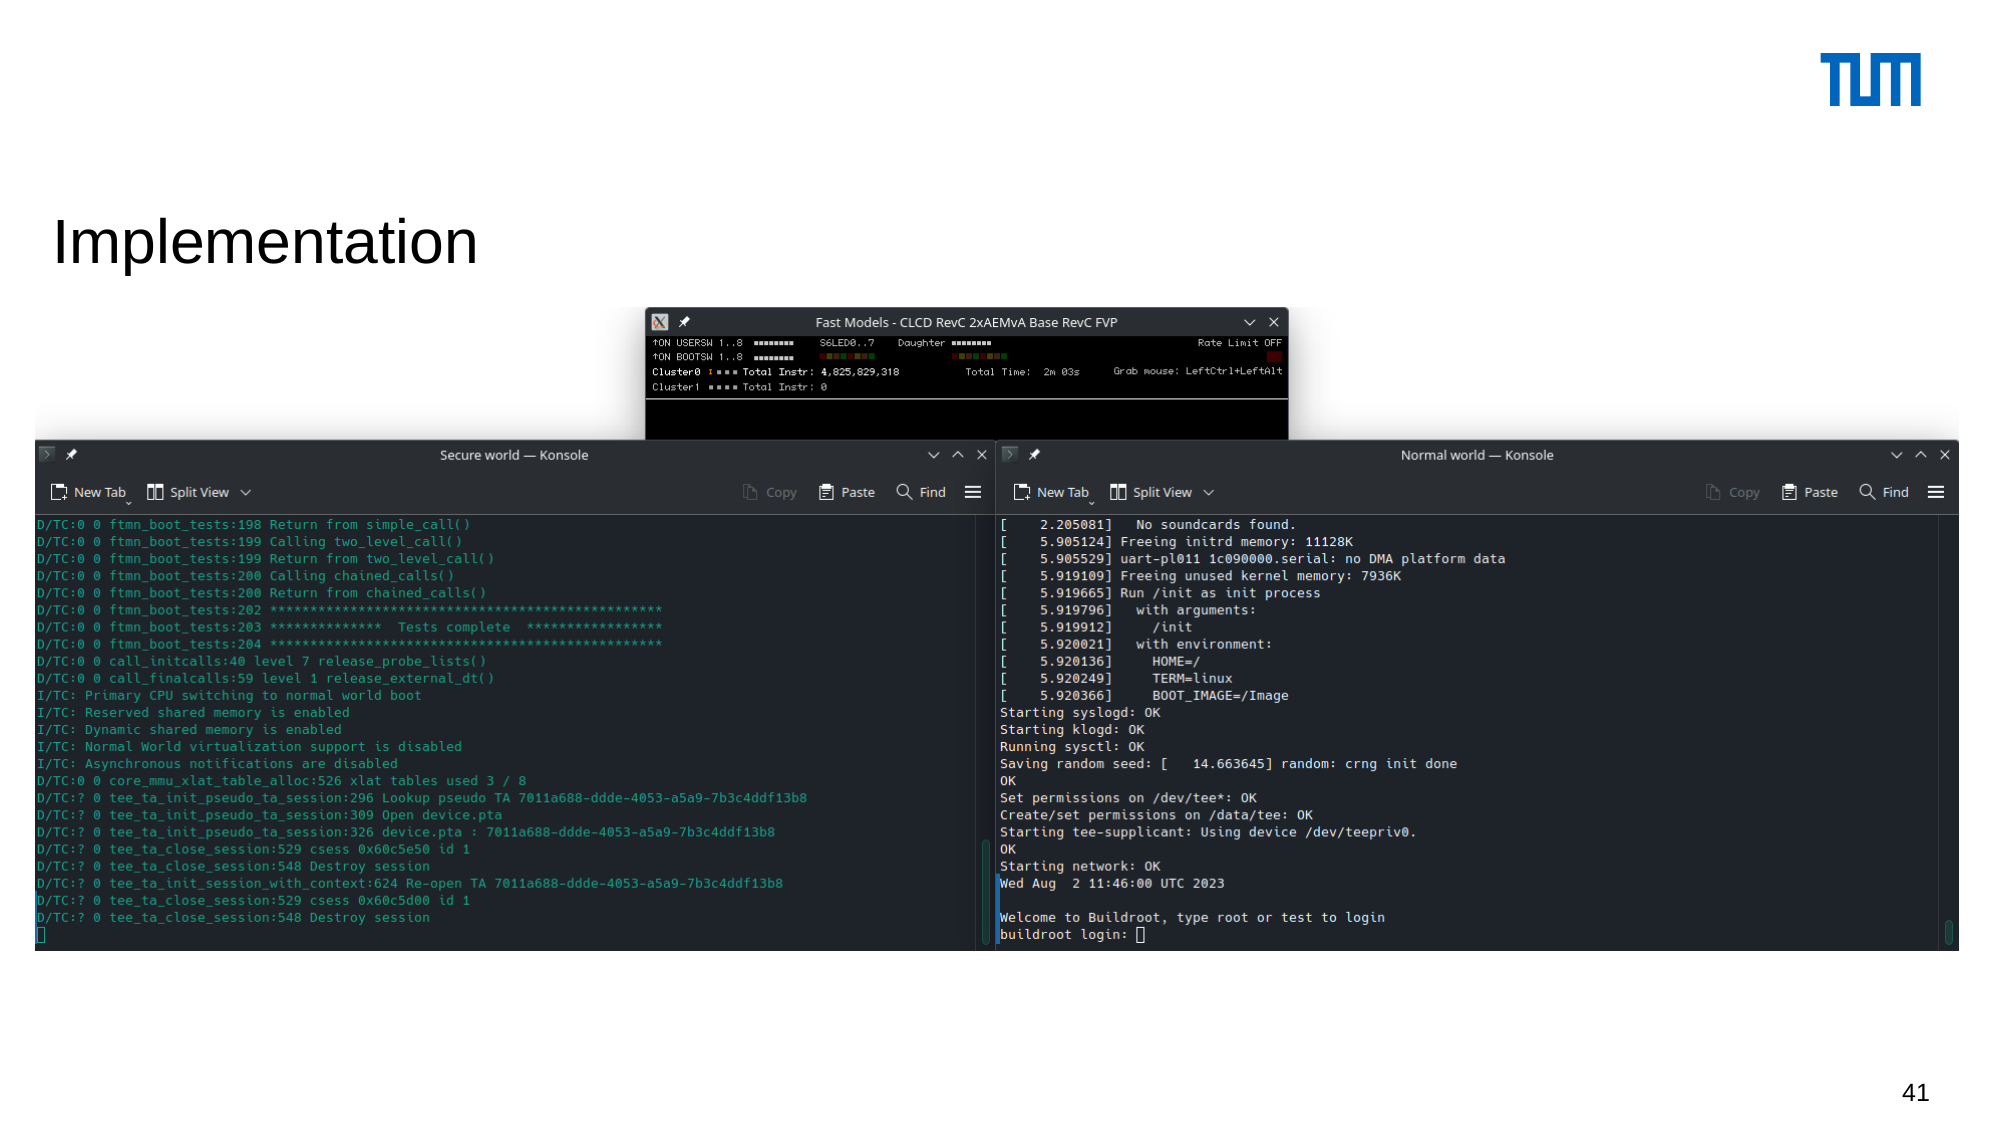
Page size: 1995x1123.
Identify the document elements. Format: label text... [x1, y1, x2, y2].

picture [35, 307, 1959, 951]
title Implementation [52, 136, 1453, 277]
